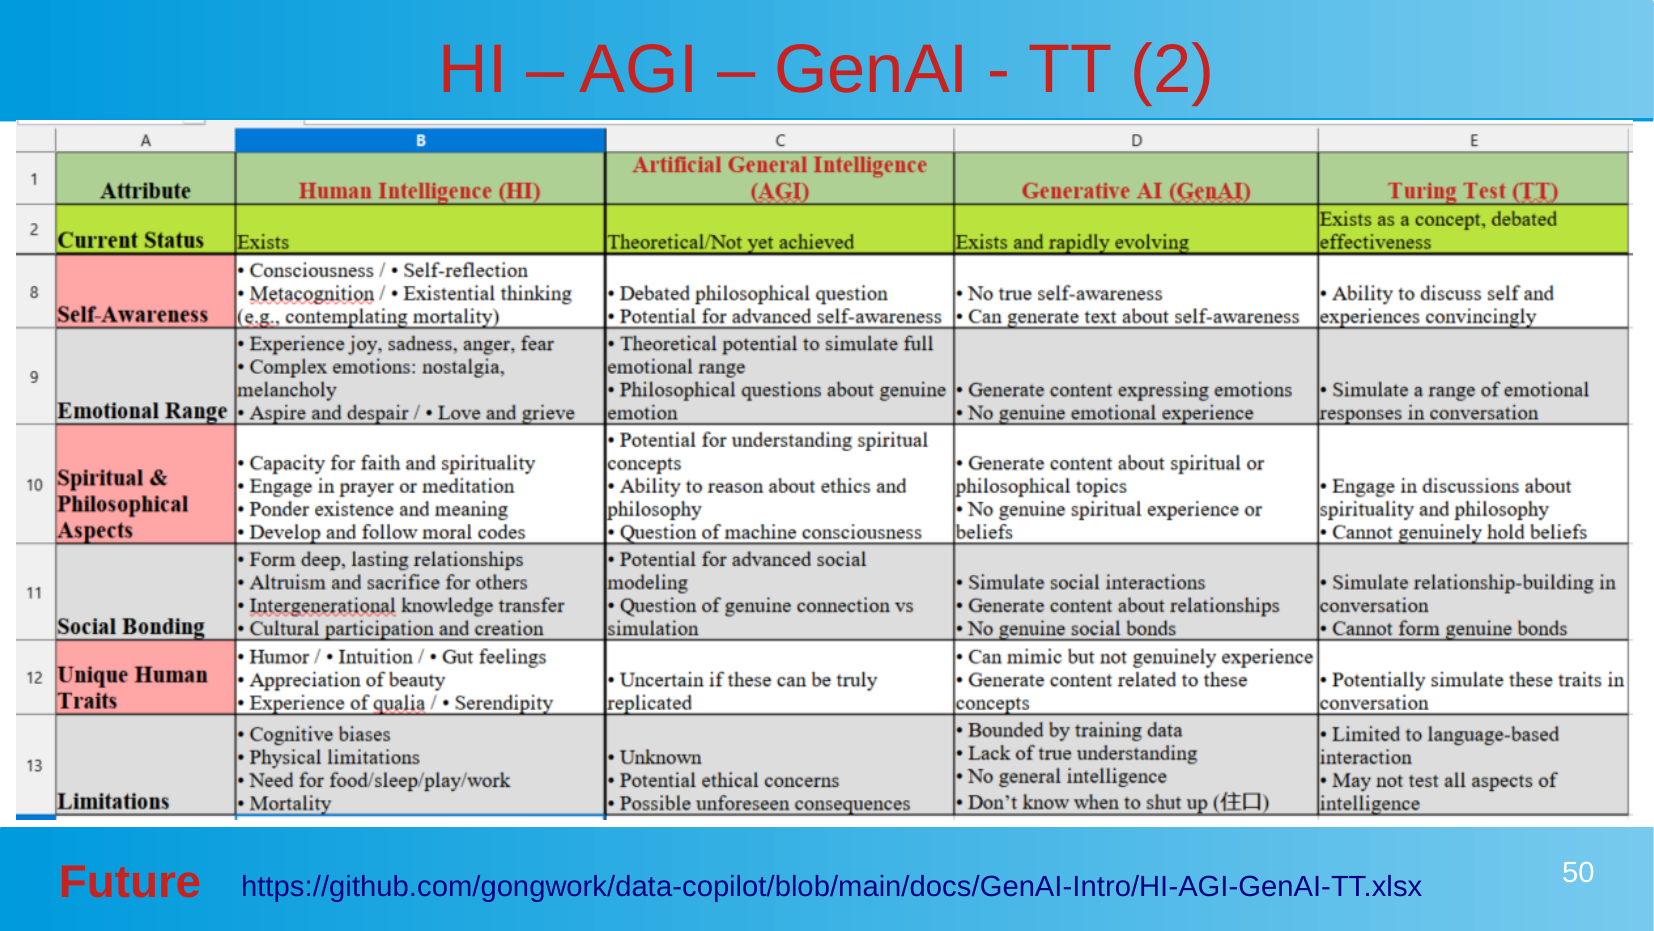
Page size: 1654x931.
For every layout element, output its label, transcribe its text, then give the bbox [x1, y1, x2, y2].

picture [16, 121, 1633, 820]
text_box https://github.com/gongwork/data-copilot/blob/main/docs/GenAI-Intro/HI-AGI-GenAI-TT.xlsx [226, 862, 1463, 919]
title HI – AGI – GenAI - TT (2) [59, 29, 1595, 108]
